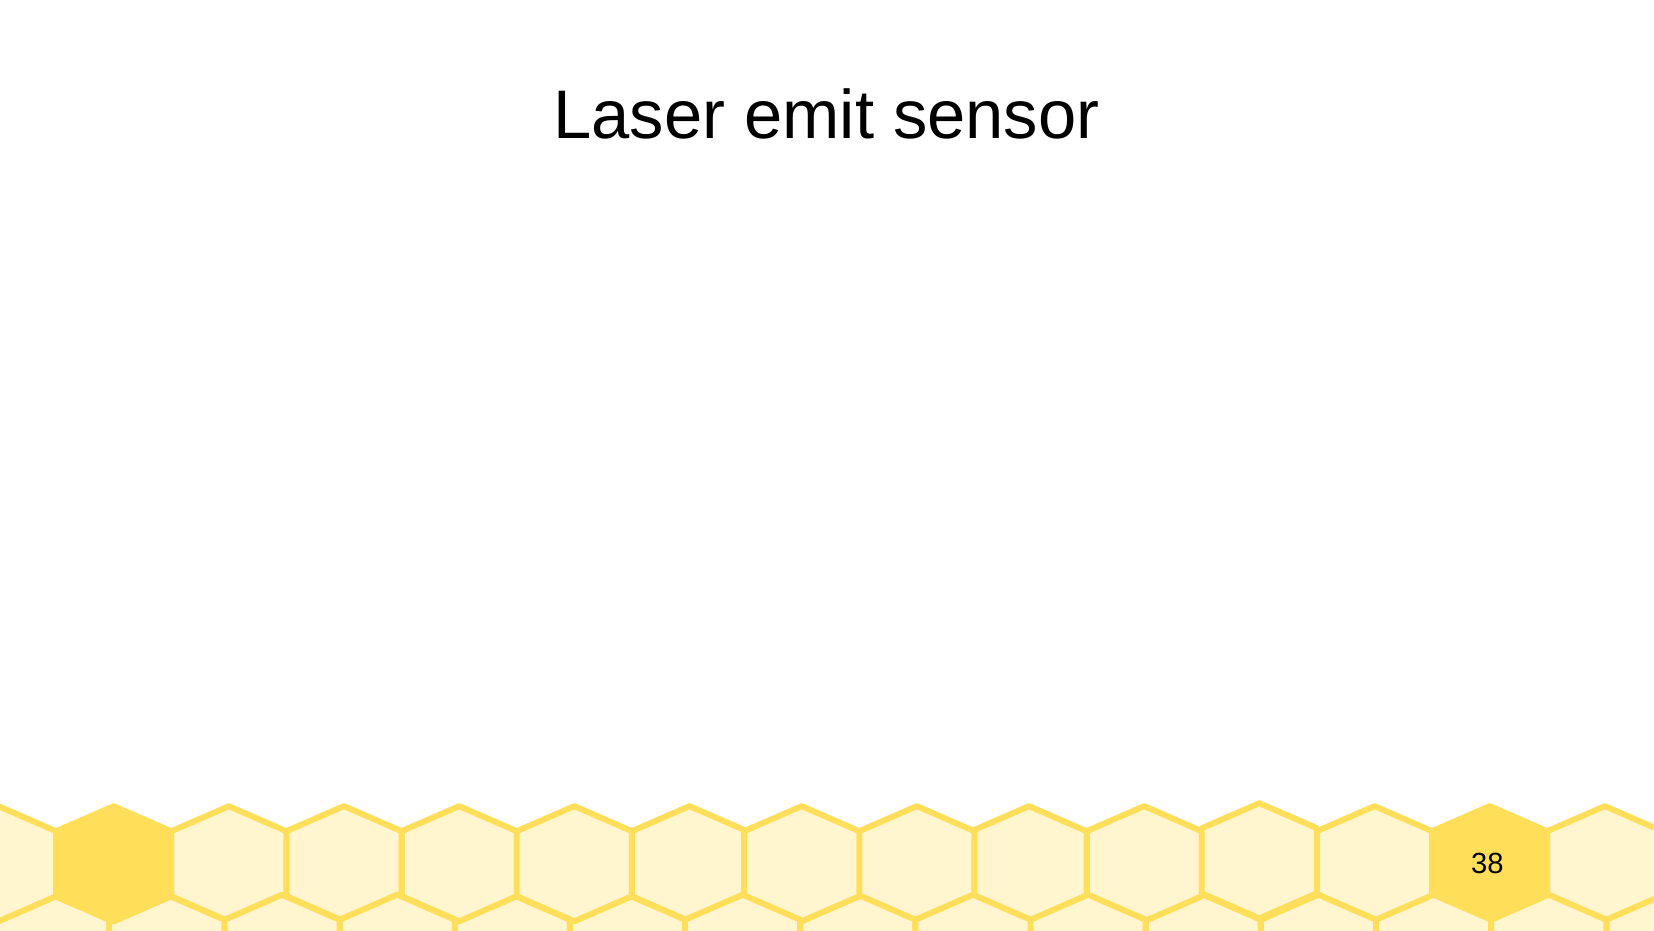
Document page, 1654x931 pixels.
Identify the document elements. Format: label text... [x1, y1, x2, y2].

title Laser emit sensor [82, 37, 1571, 193]
